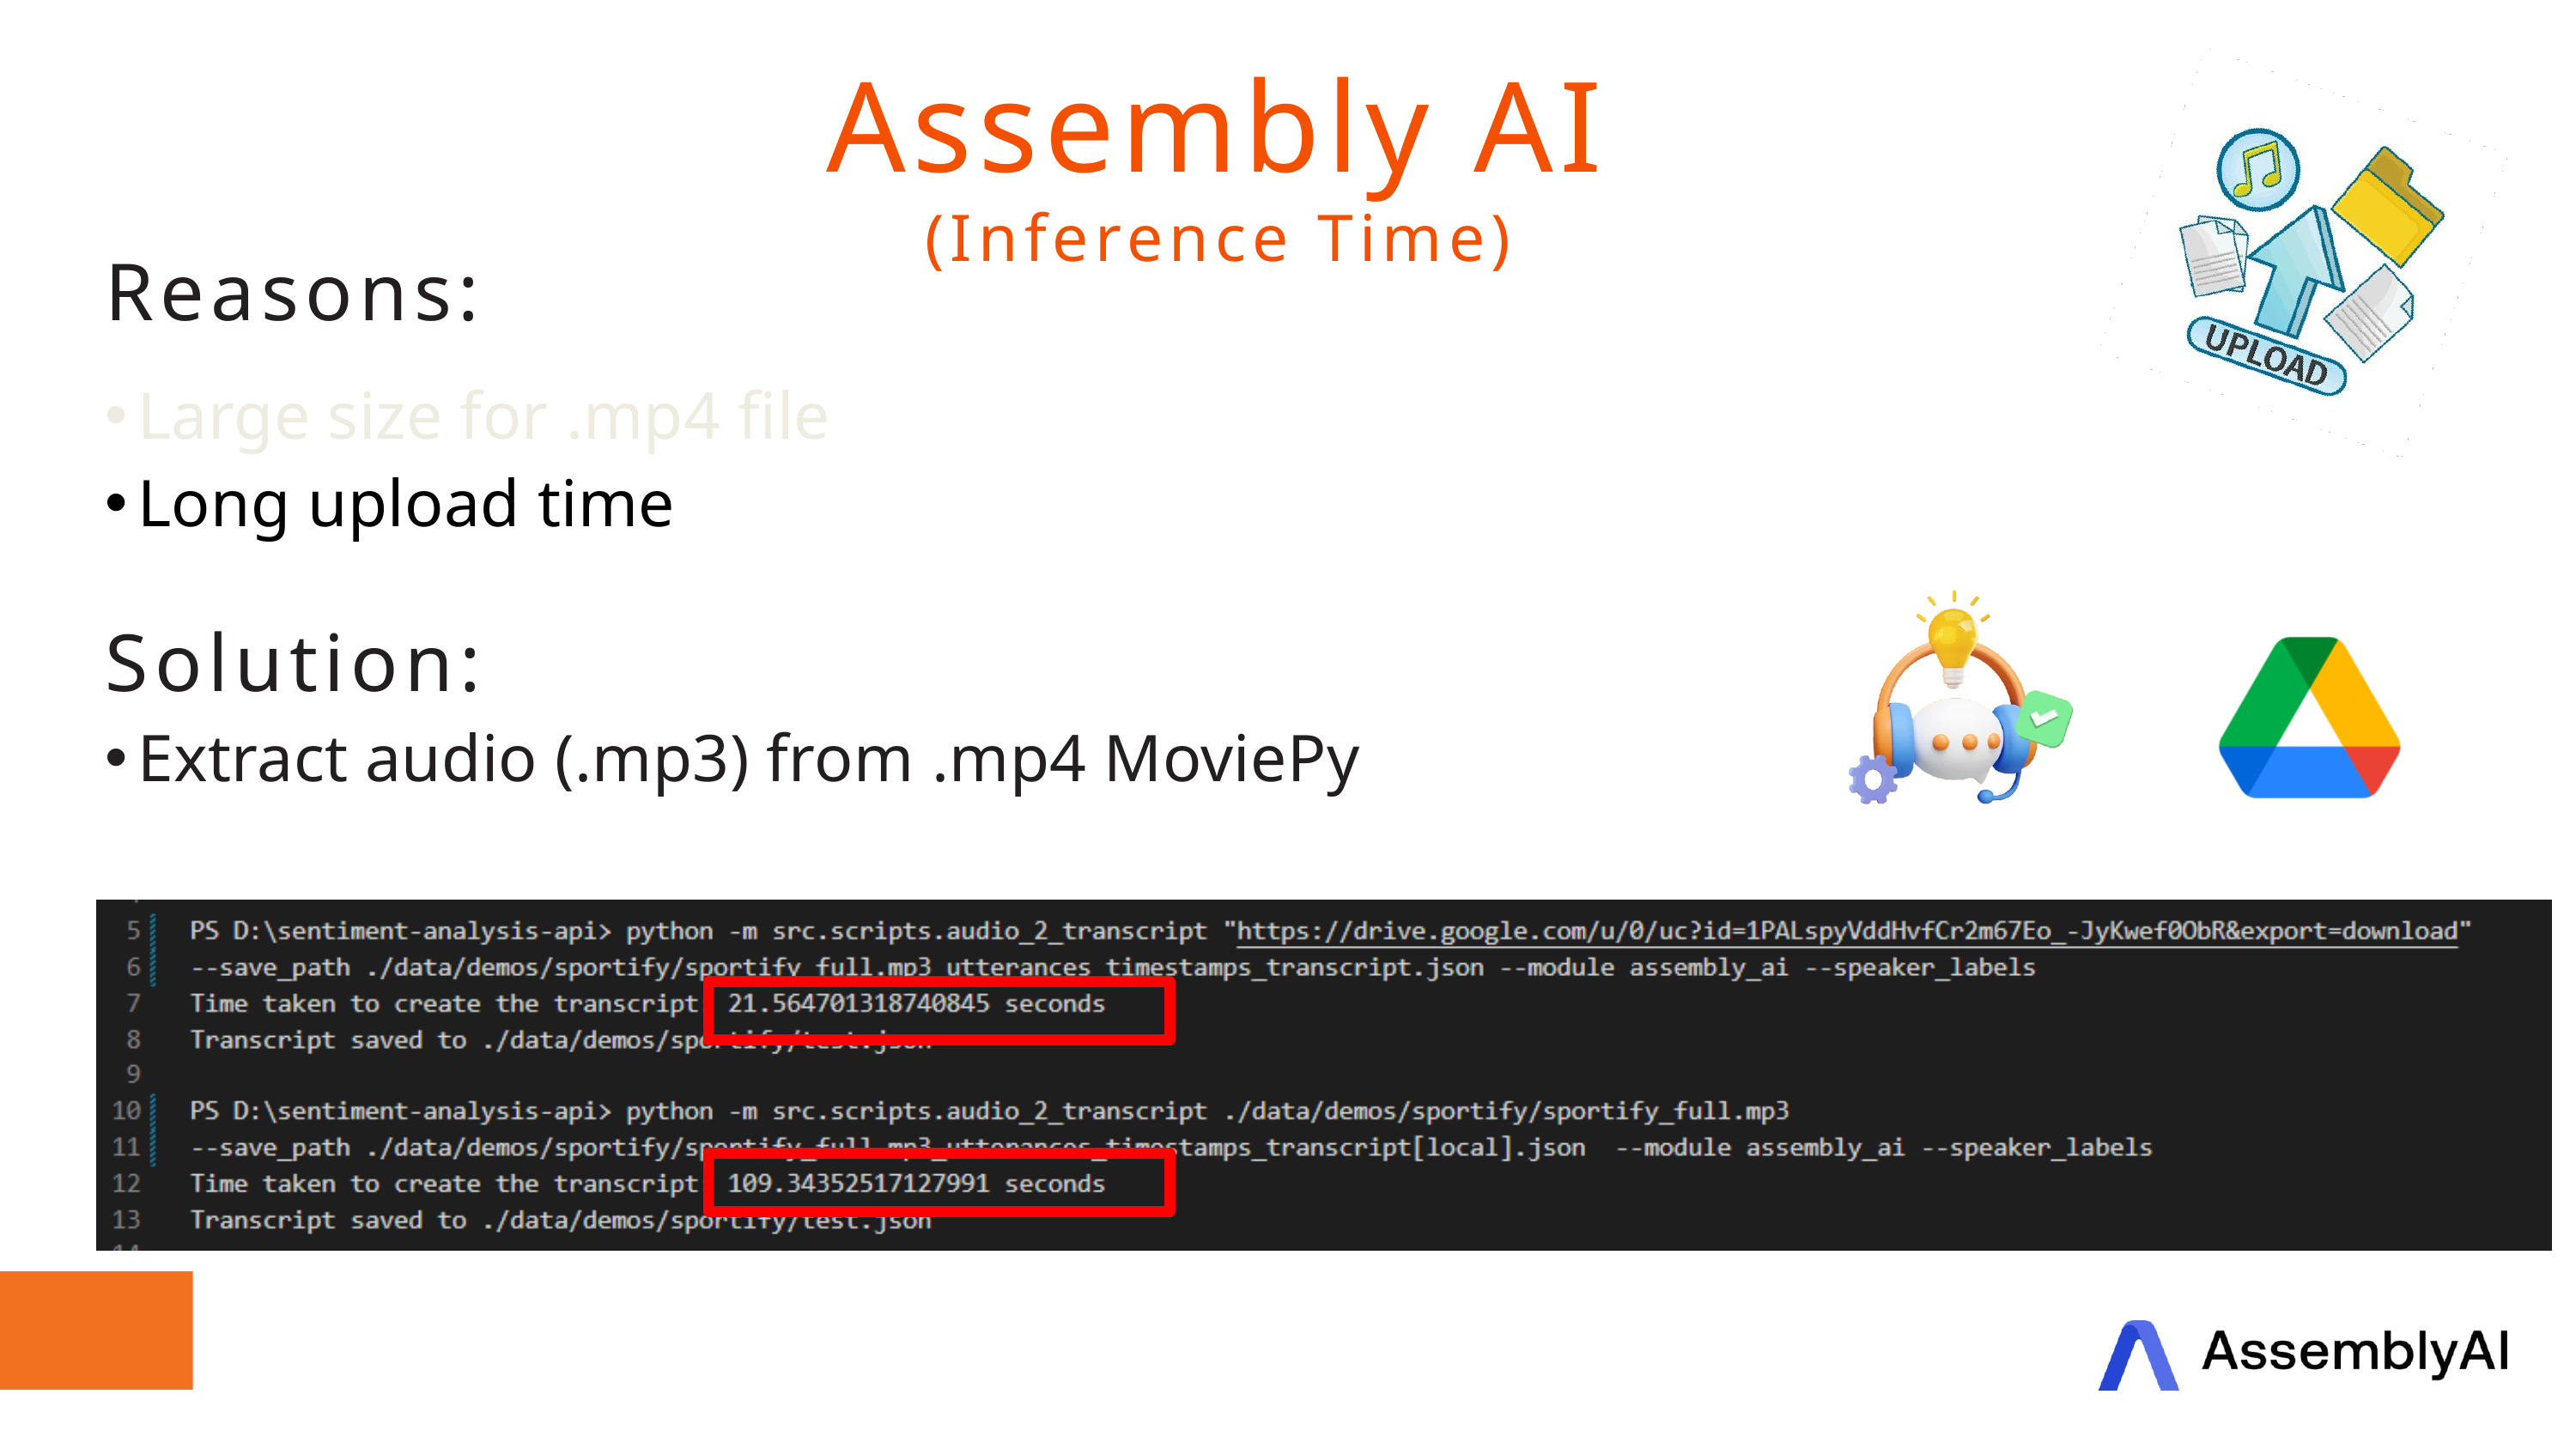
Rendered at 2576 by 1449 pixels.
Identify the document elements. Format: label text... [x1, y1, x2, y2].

text_box Extract audio (.mp3) from .mp4 MoviePy [92, 718, 1518, 804]
text_box Large size for .mp4 file Long upload time [92, 377, 1631, 585]
picture [96, 900, 2552, 1449]
picture [2098, 47, 2507, 457]
text_box Reasons: [92, 246, 1319, 354]
picture [1809, 552, 2110, 852]
text_box Assembly AI (Inference Time) [264, 47, 2172, 275]
picture [2210, 621, 2409, 819]
text_box [0, 1271, 193, 1449]
text_box Solution: [92, 616, 1319, 718]
